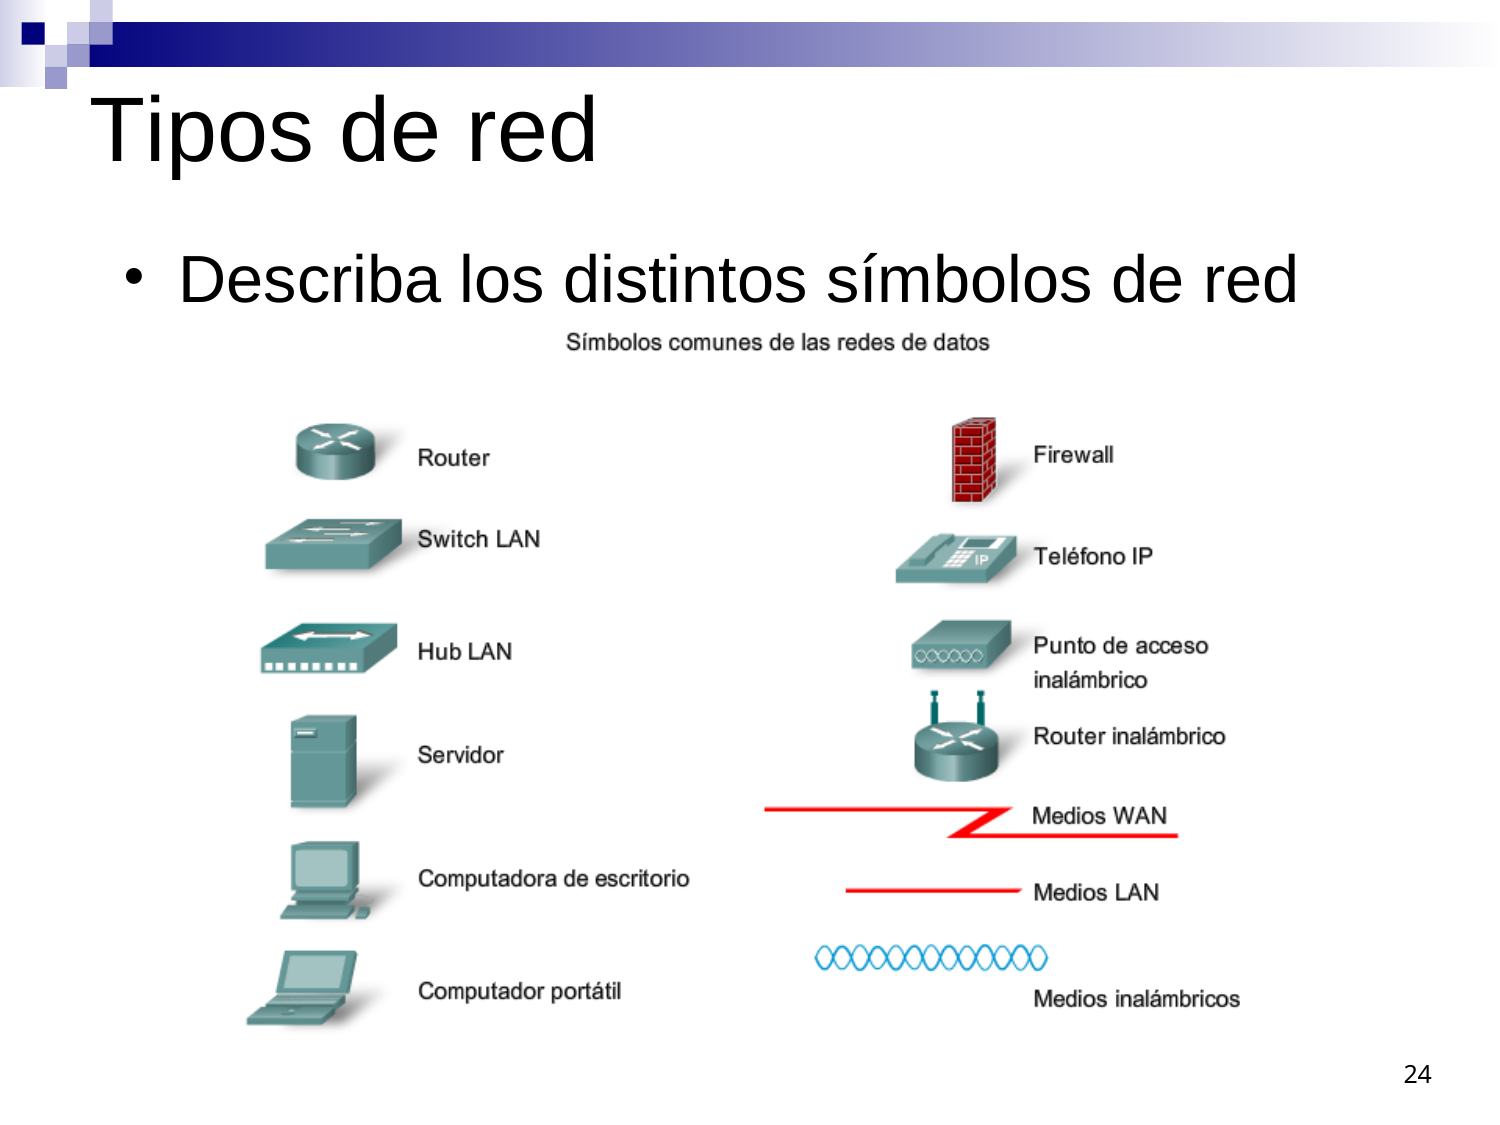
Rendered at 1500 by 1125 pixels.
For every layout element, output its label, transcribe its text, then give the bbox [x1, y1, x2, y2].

picture [224, 327, 1265, 1040]
text_box Tipos de red [75, 7, 1425, 243]
text_box Describa los distintos símbolos de red [107, 228, 1411, 1062]
text_box <número> [1074, 1025, 1447, 1101]
